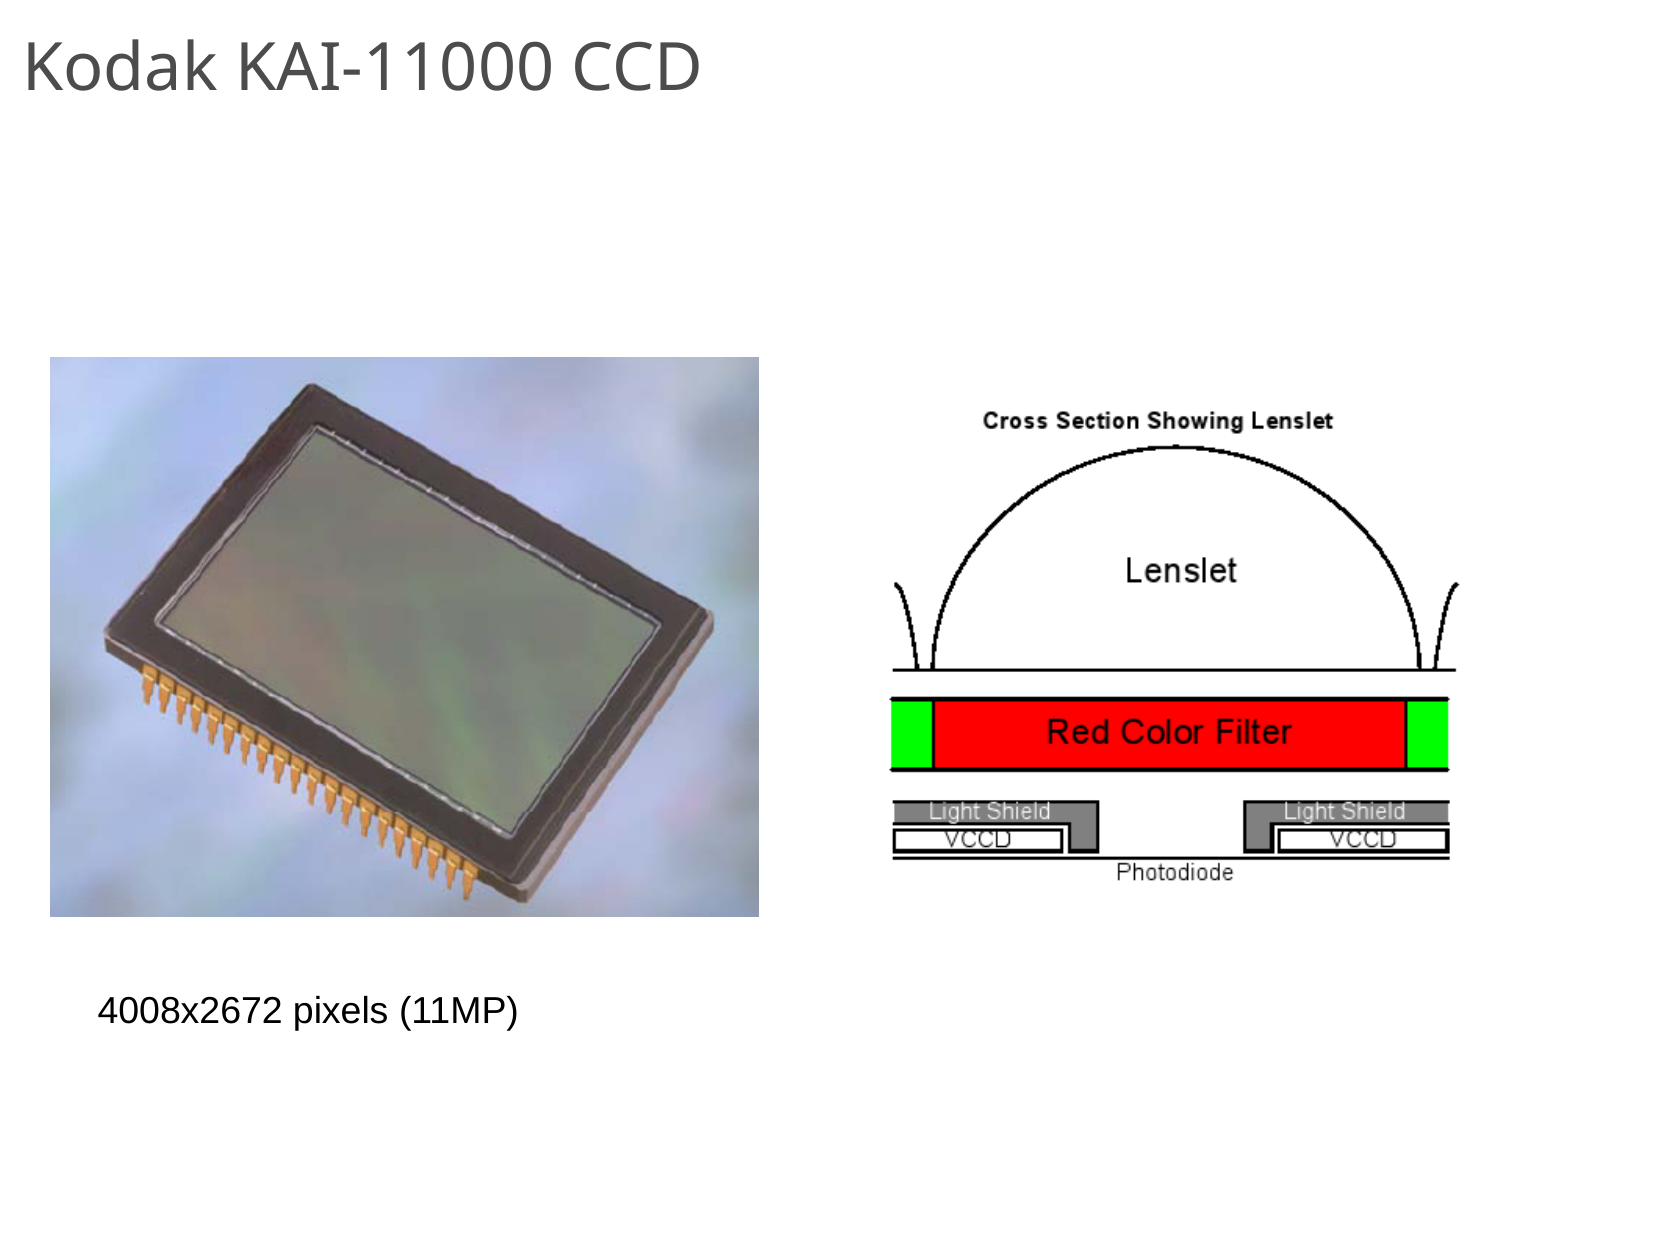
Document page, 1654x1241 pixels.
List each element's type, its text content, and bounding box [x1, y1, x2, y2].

title Kodak KAI-11000 CCD [22, 19, 1654, 213]
text_box 4008x2672 pixels (11MP) [82, 982, 534, 1040]
picture [50, 357, 759, 917]
picture [868, 393, 1475, 904]
